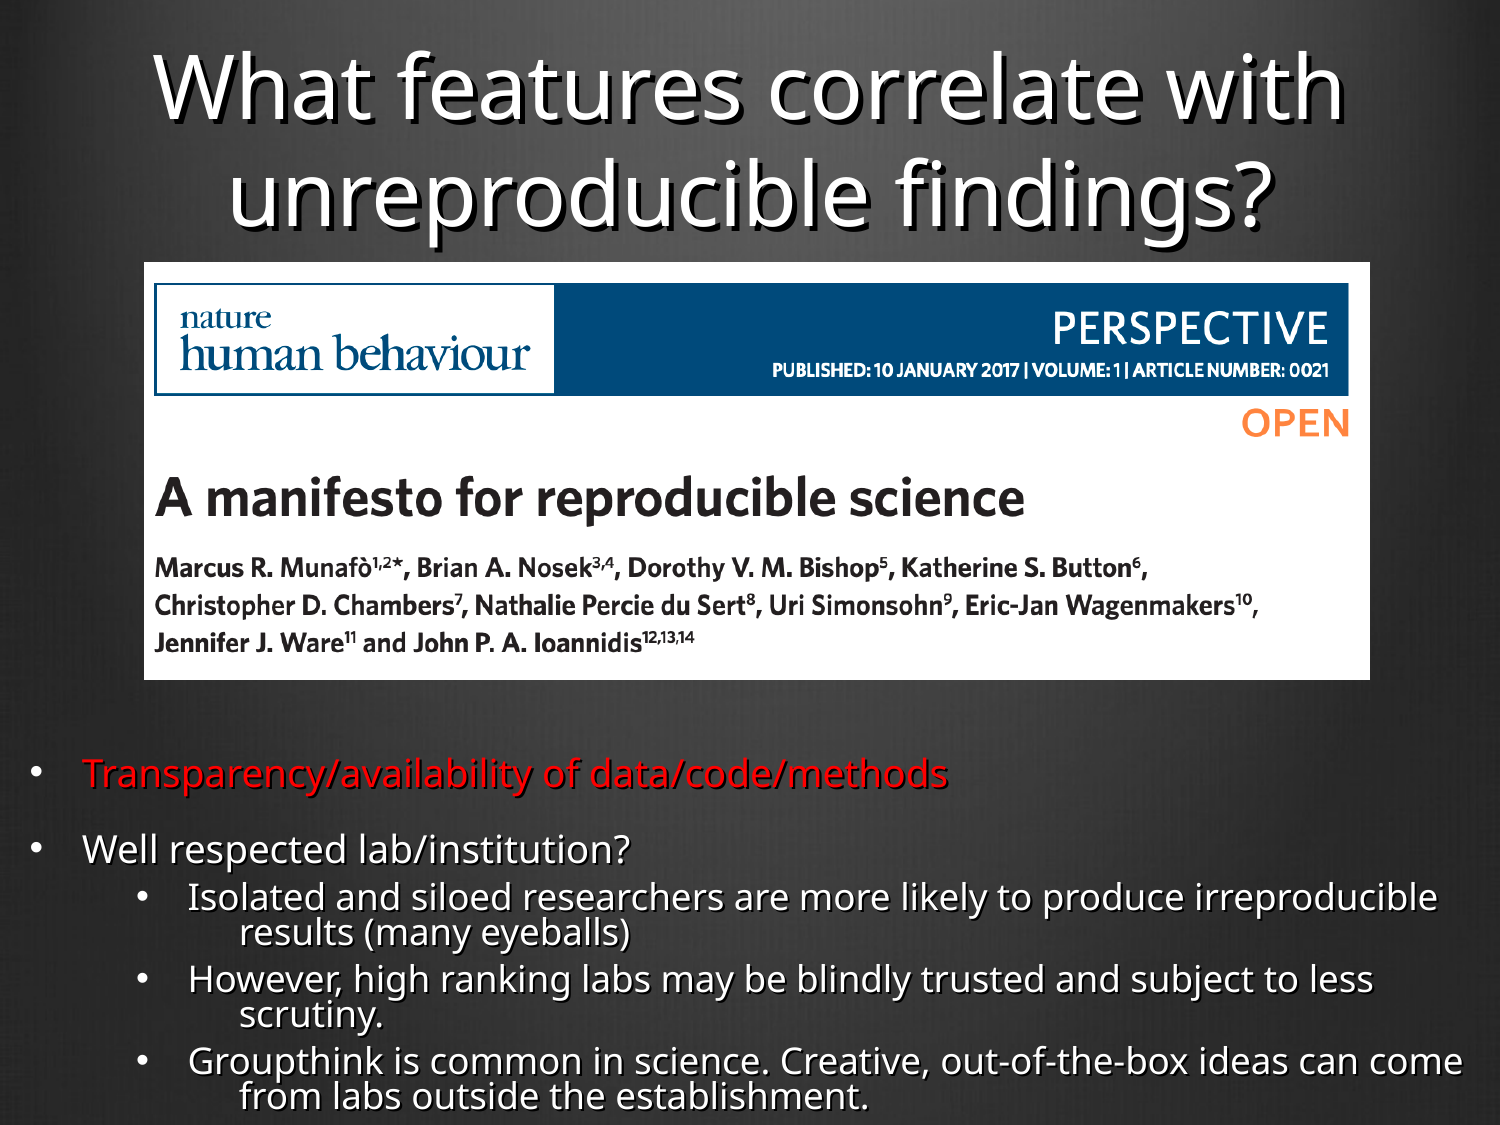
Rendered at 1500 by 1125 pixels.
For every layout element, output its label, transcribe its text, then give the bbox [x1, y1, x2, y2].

picture [144, 262, 1370, 680]
title What features correlate with unreproducible findings? [112, 19, 1388, 255]
list Transparency/availability of data/code/methods Well respected lab/institution? Isolated and siloed researchers are more likely to produce irreproducible results (many eyeballs) However, high ranking labs may be blindly trusted and subject to less scrutiny. Groupthink is common in science. Creative, out-of-the-box ideas can come from labs outside the establishment. [14, 750, 1500, 1125]
